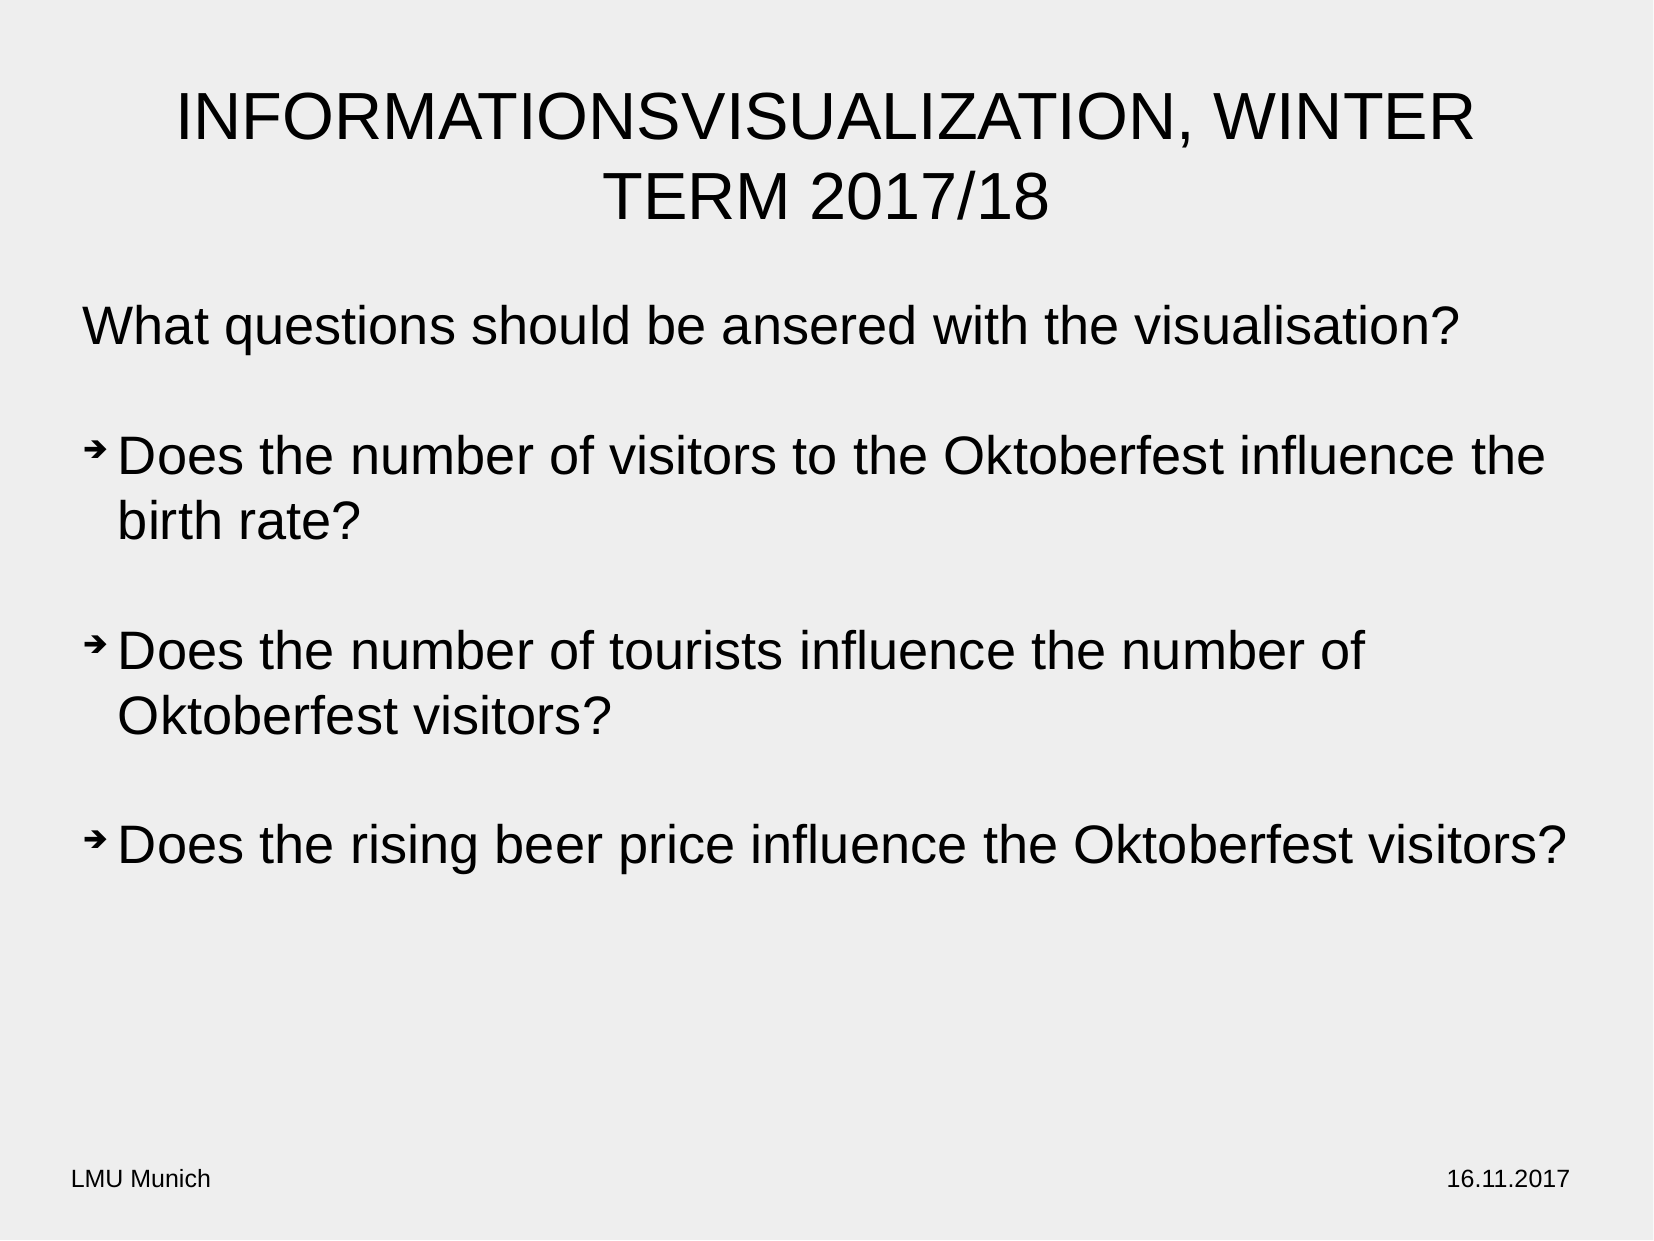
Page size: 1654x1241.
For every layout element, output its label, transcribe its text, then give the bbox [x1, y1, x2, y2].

text_box LMU Munich [70, 1163, 237, 1192]
text_box 16.11.2017 [1405, 1163, 1571, 1192]
text_box What questions should be ansered with the visualisation? Does the number of visitors to the Oktoberfest influence the birth rate? Does the number of tourists influence the number of Oktoberfest visitors? Does the rising beer price influence the Oktoberfest visitors? [82, 290, 1571, 1010]
text_box INFORMATIONSVISUALIZATION, WINTER TERM 2017/18 [82, 49, 1571, 257]
